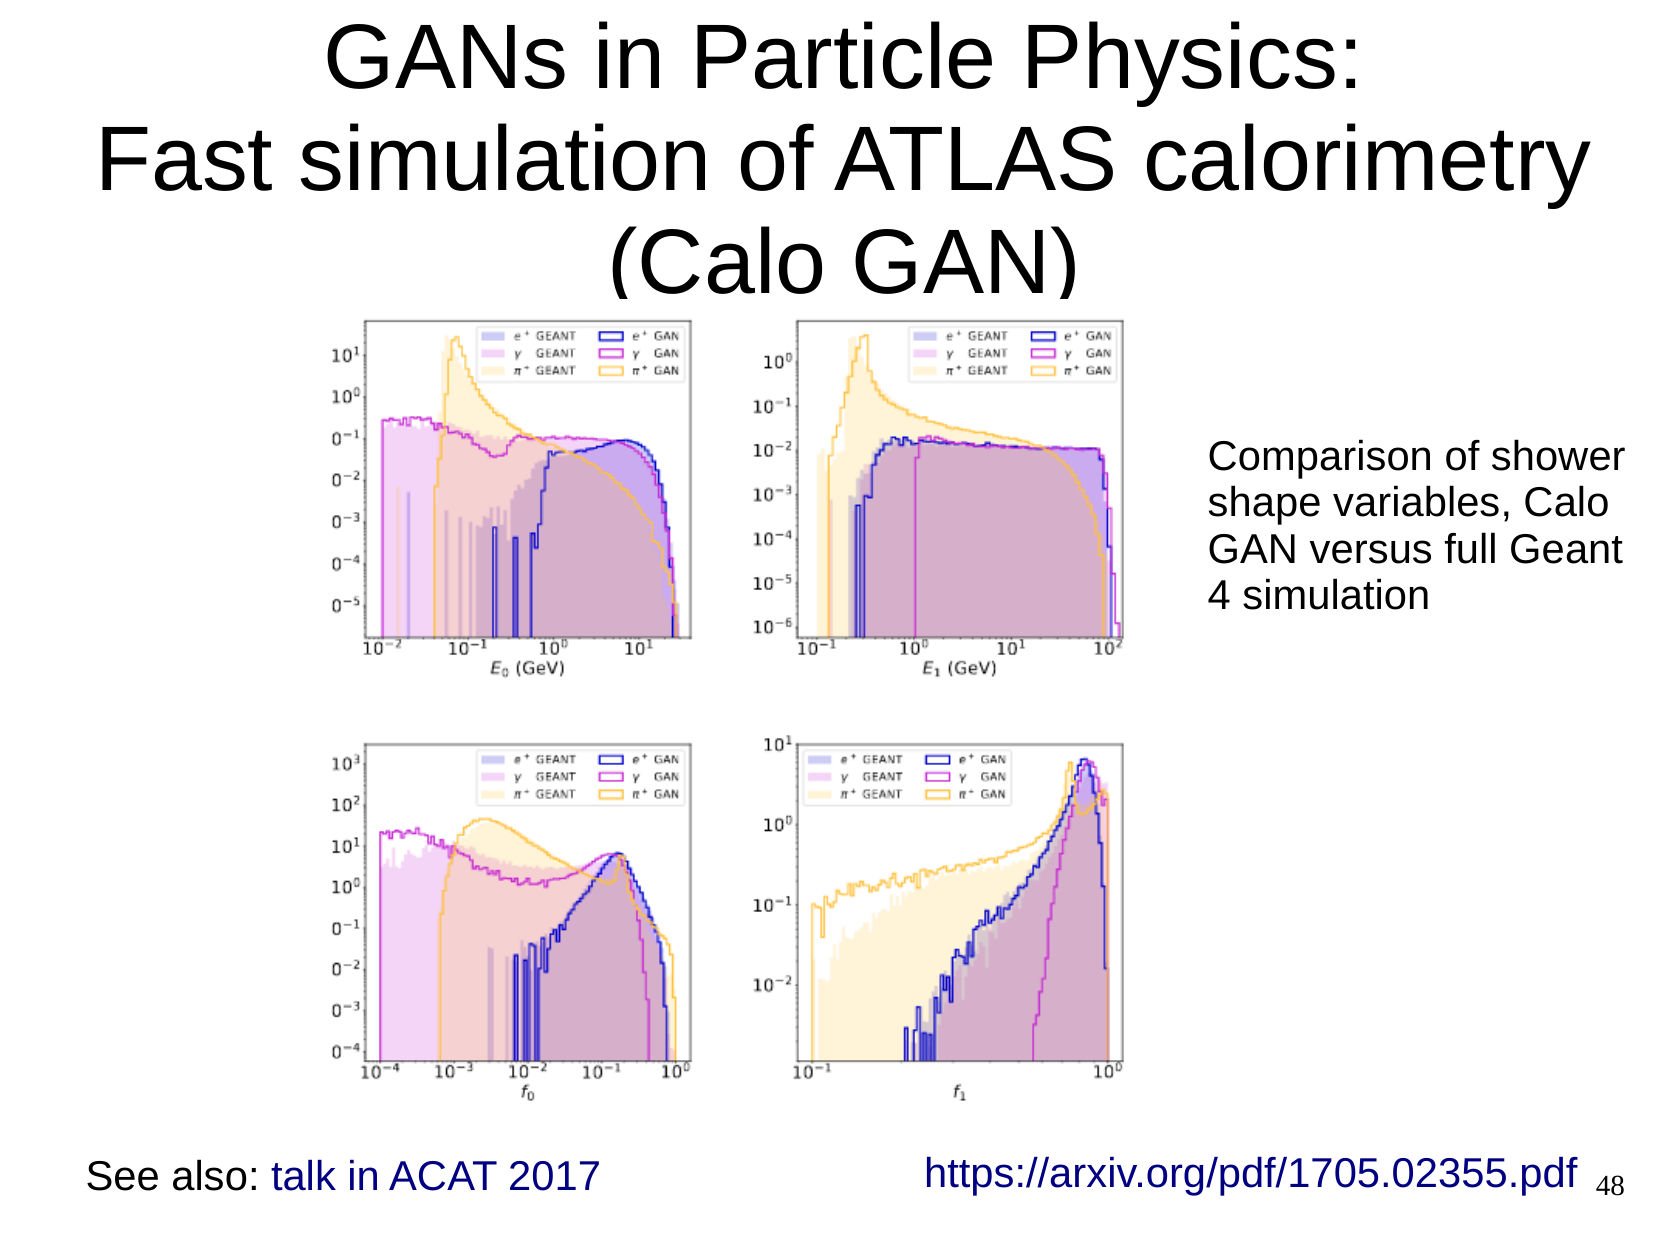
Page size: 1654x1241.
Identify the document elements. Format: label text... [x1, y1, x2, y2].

picture [330, 299, 1158, 1107]
text_box See also: talk in ACAT 2017 [70, 1145, 839, 1207]
title GANs in Particle Physics: Fast simulation of ATLAS calorimetry (Calo GAN) [59, 5, 1630, 313]
text_box Comparison of shower shape variables, Calo GAN versus full Geant 4 simulation [1192, 425, 1642, 626]
text_box https://arxiv.org/pdf/1705.02355.pdf [909, 1142, 1620, 1205]
